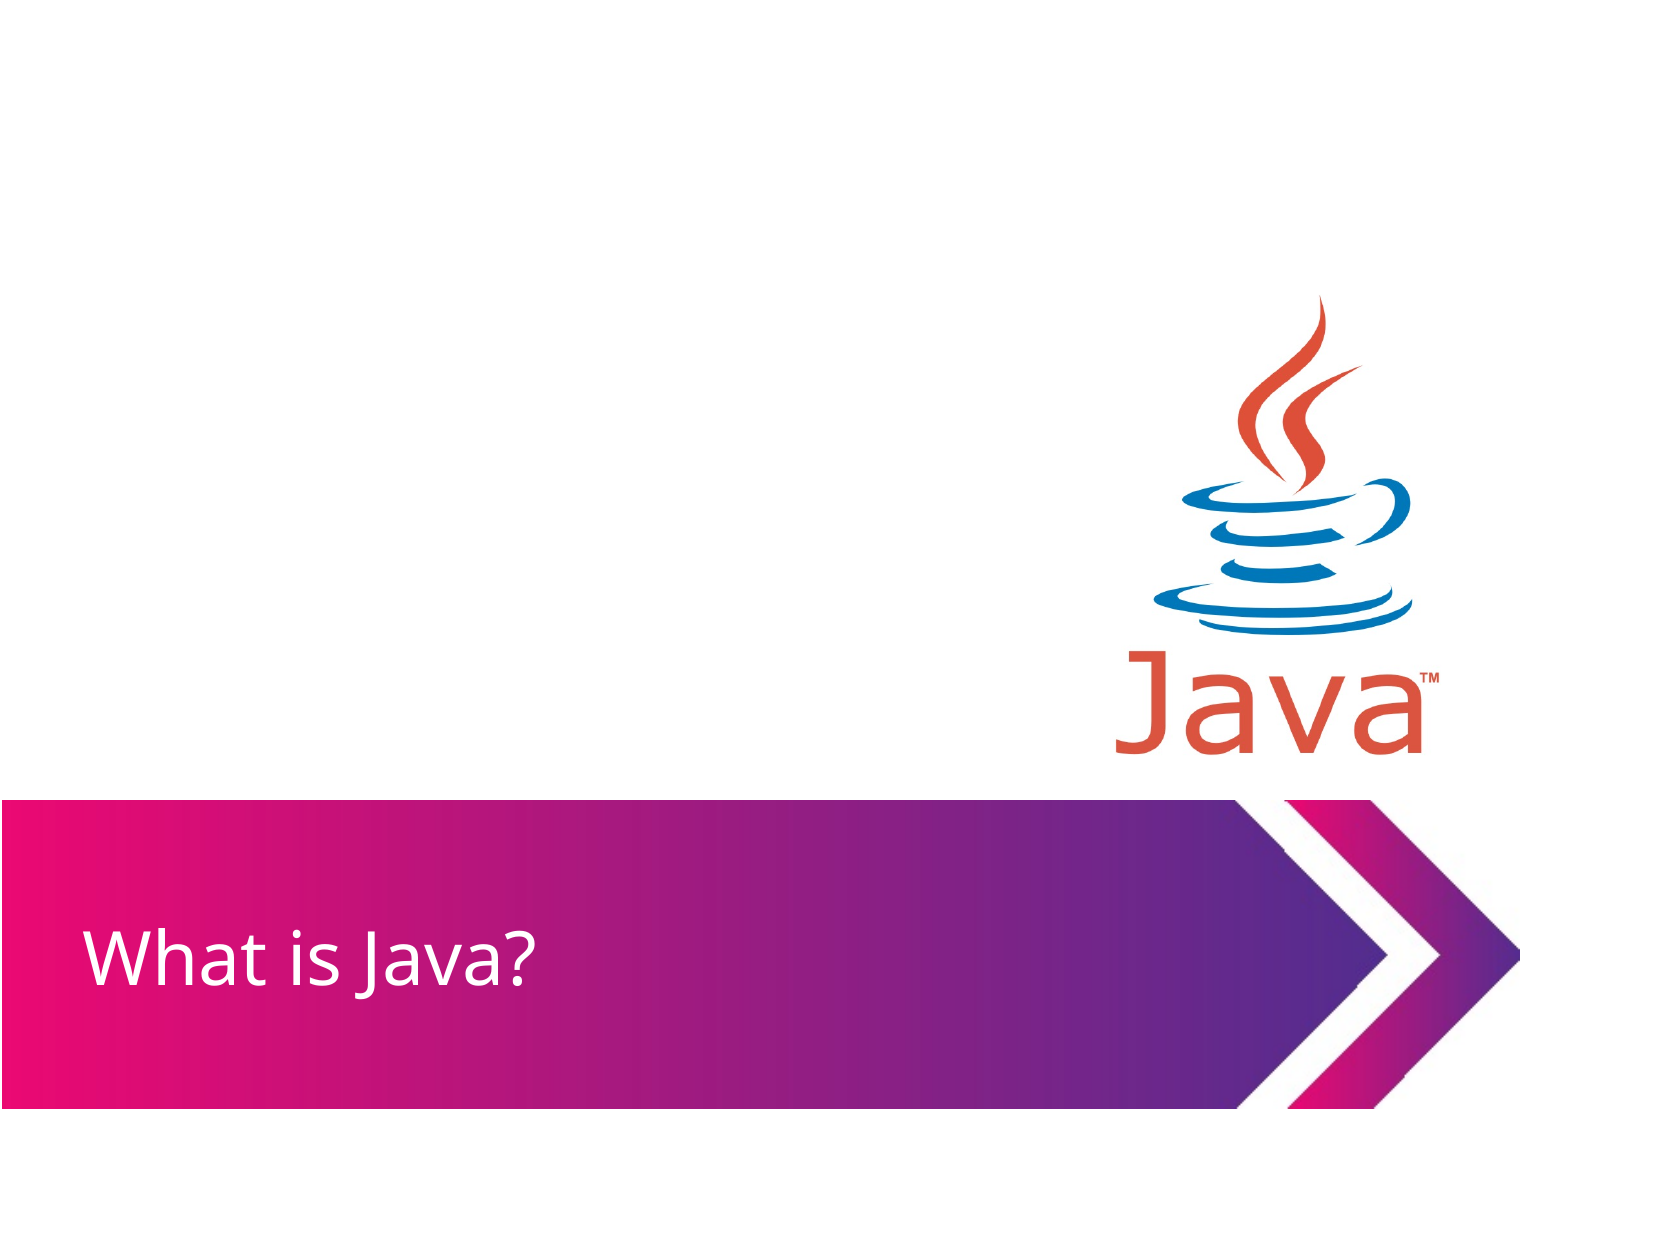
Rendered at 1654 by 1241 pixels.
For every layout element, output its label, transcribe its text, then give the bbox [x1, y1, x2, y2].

picture [945, 284, 1606, 766]
title What is Java? [82, 852, 1396, 1060]
picture [2, 800, 1520, 1109]
